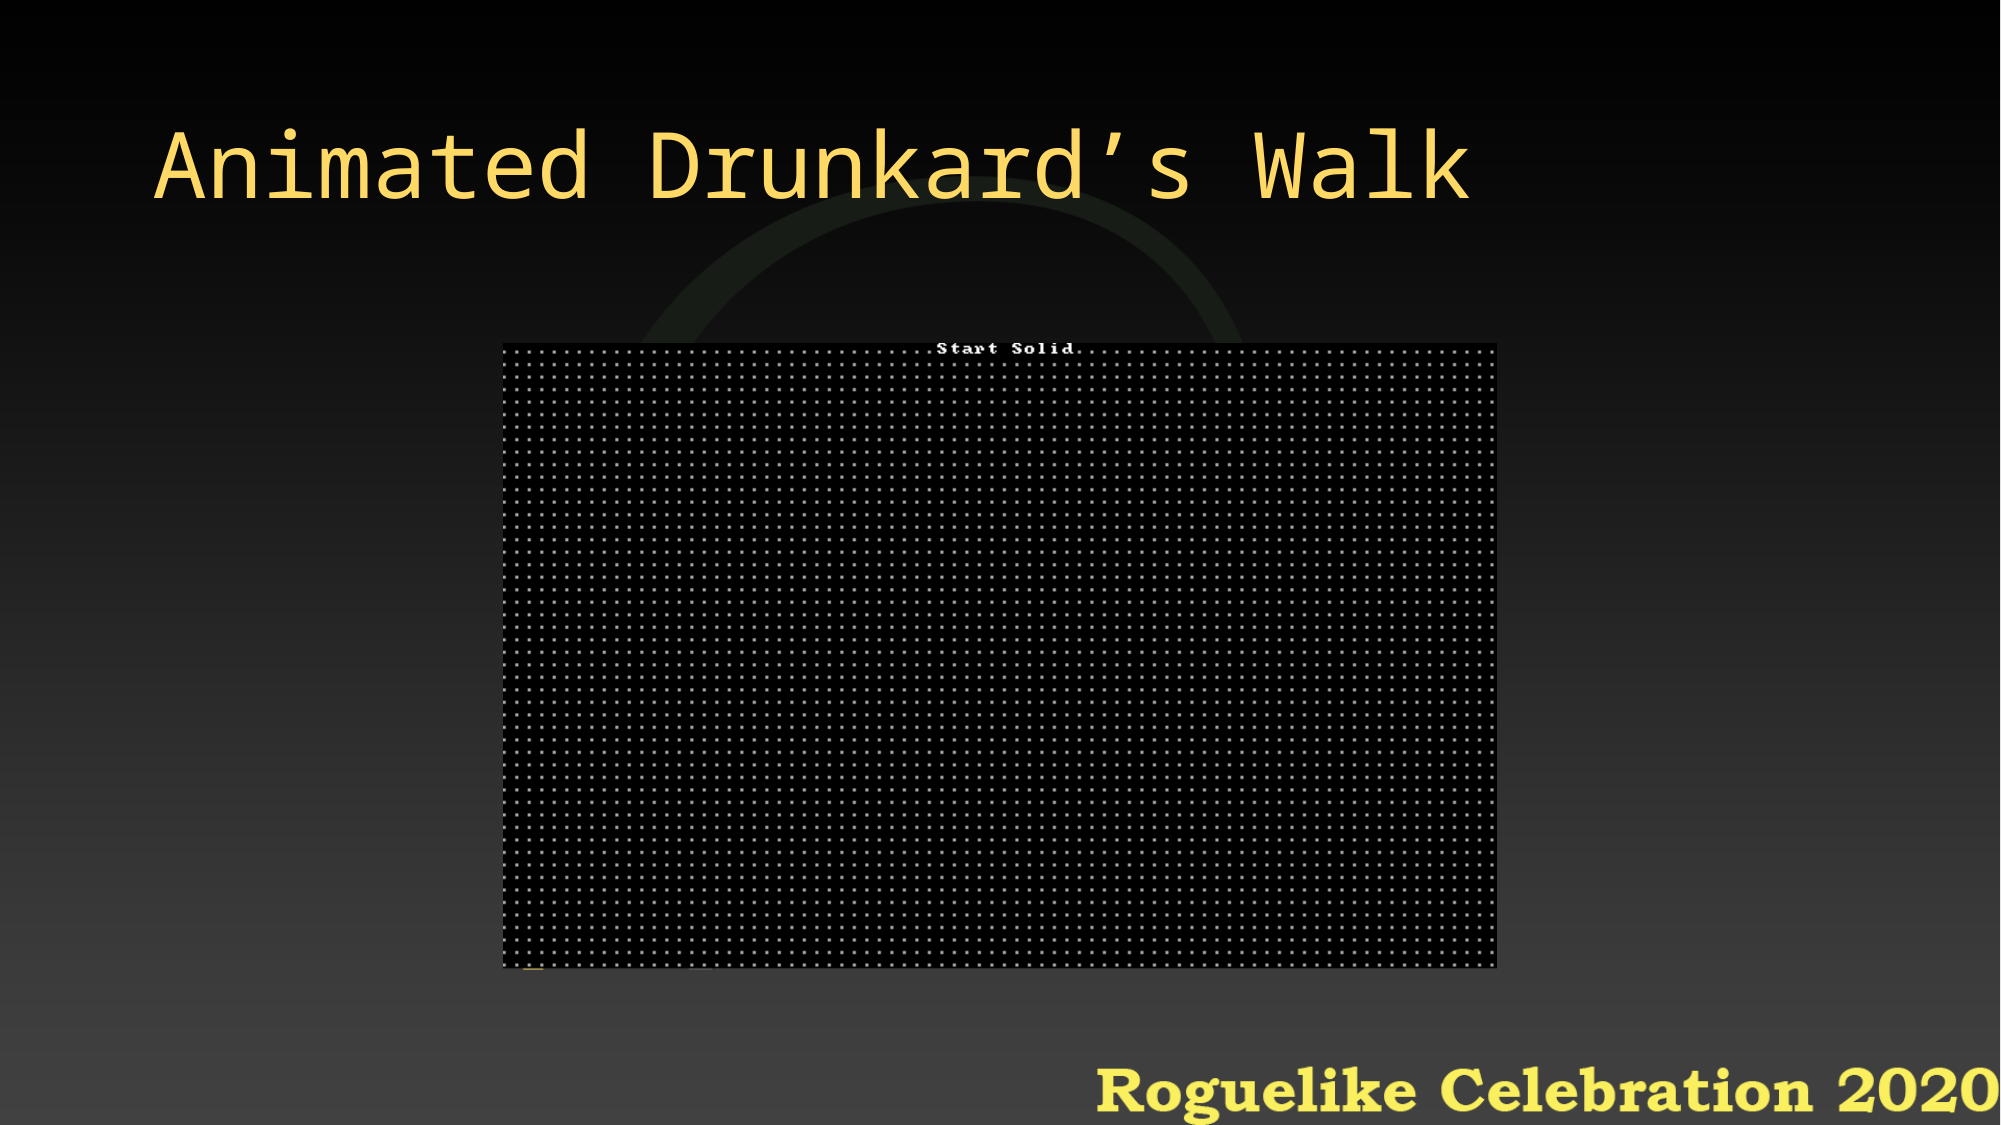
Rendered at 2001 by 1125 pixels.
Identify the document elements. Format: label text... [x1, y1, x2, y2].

picture [0, 0, 2001, 1125]
title Animated Drunkard’s Walk [137, 59, 1863, 278]
